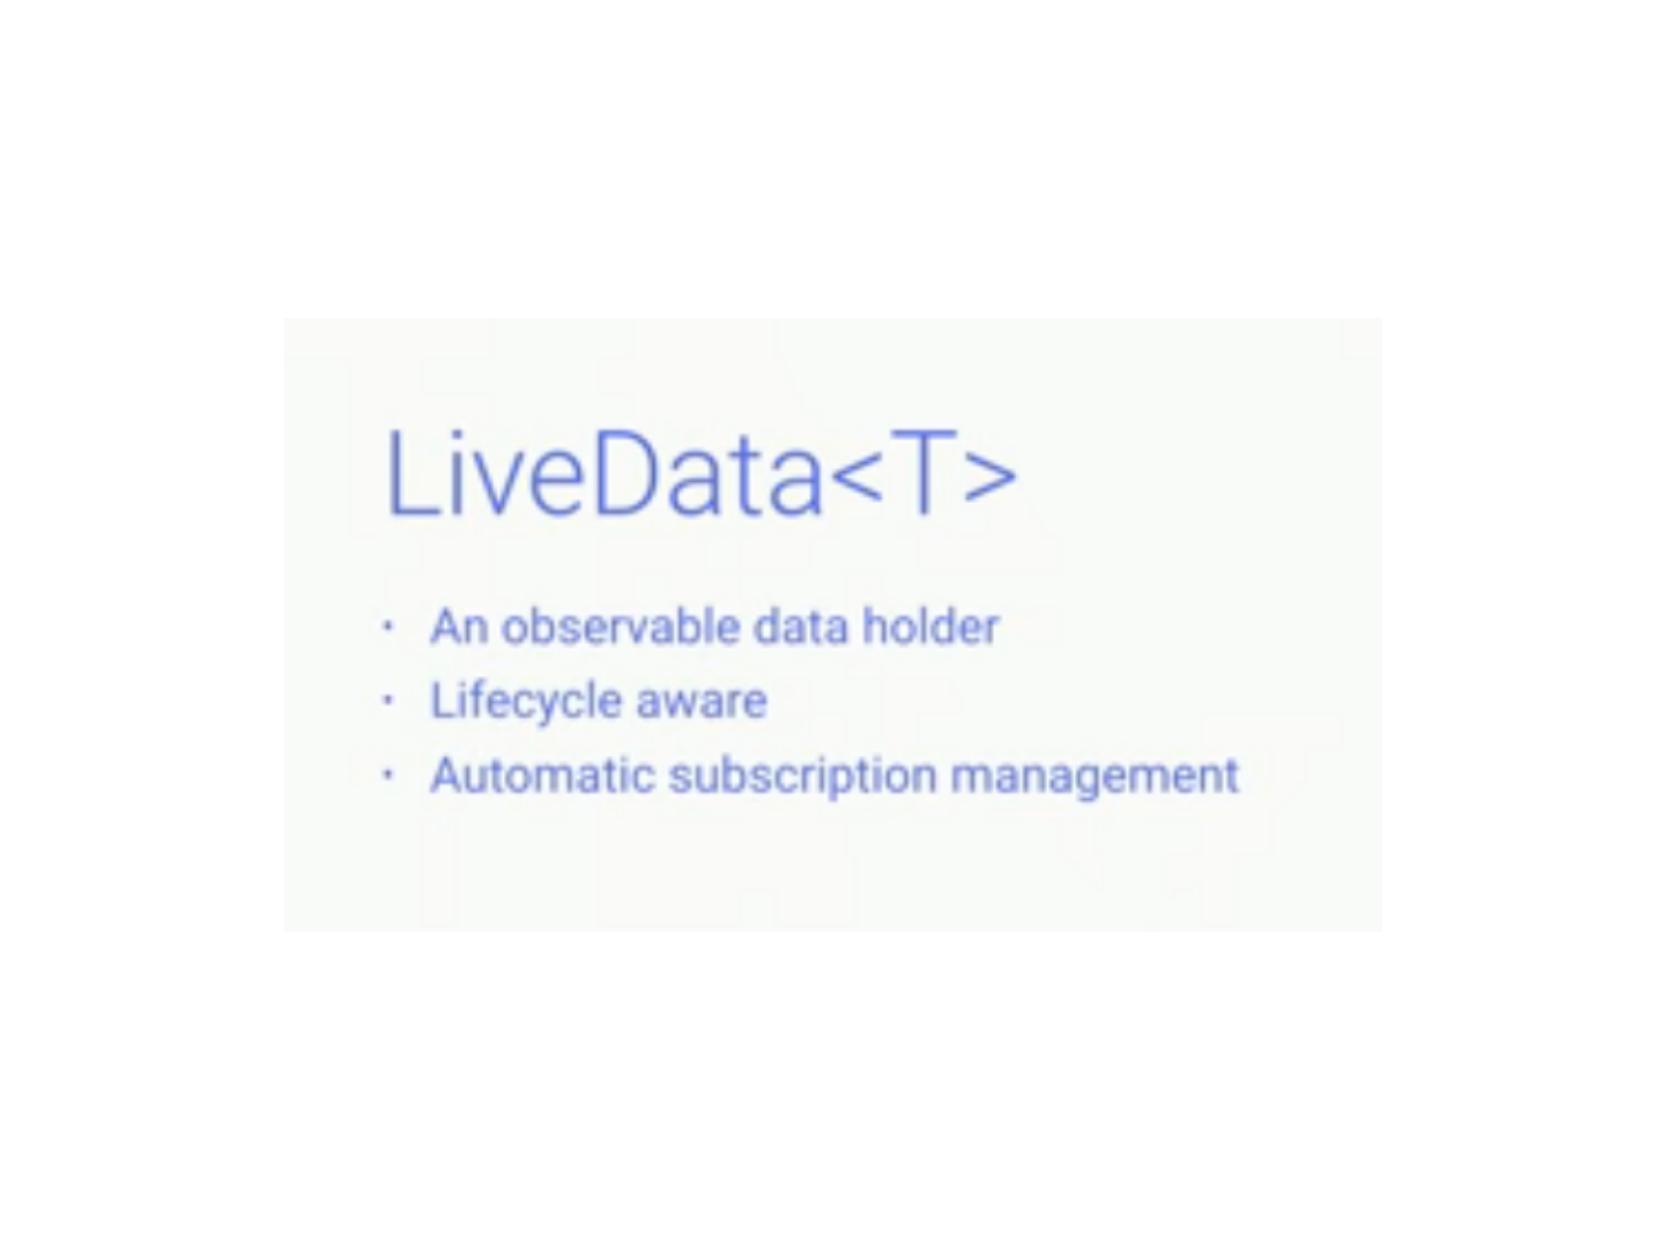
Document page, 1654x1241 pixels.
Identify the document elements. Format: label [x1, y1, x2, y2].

picture [284, 318, 1382, 932]
